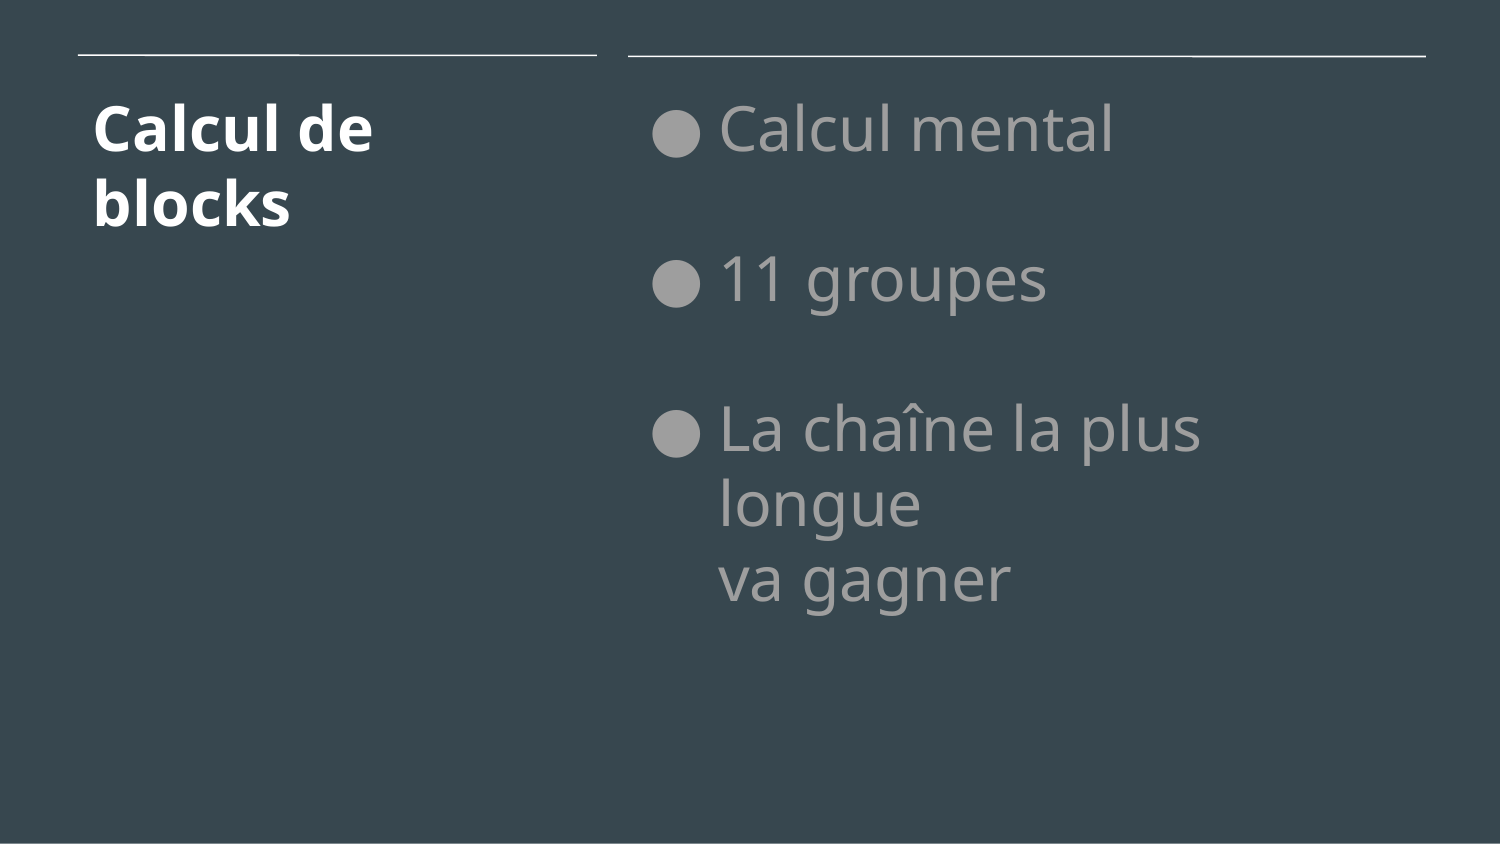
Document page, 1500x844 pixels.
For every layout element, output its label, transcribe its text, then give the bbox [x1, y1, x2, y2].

list Calcul mental 11 groupes La chaîne la plus longue va gagner [628, 73, 1426, 749]
title Calcul de blocks [77, 73, 597, 413]
